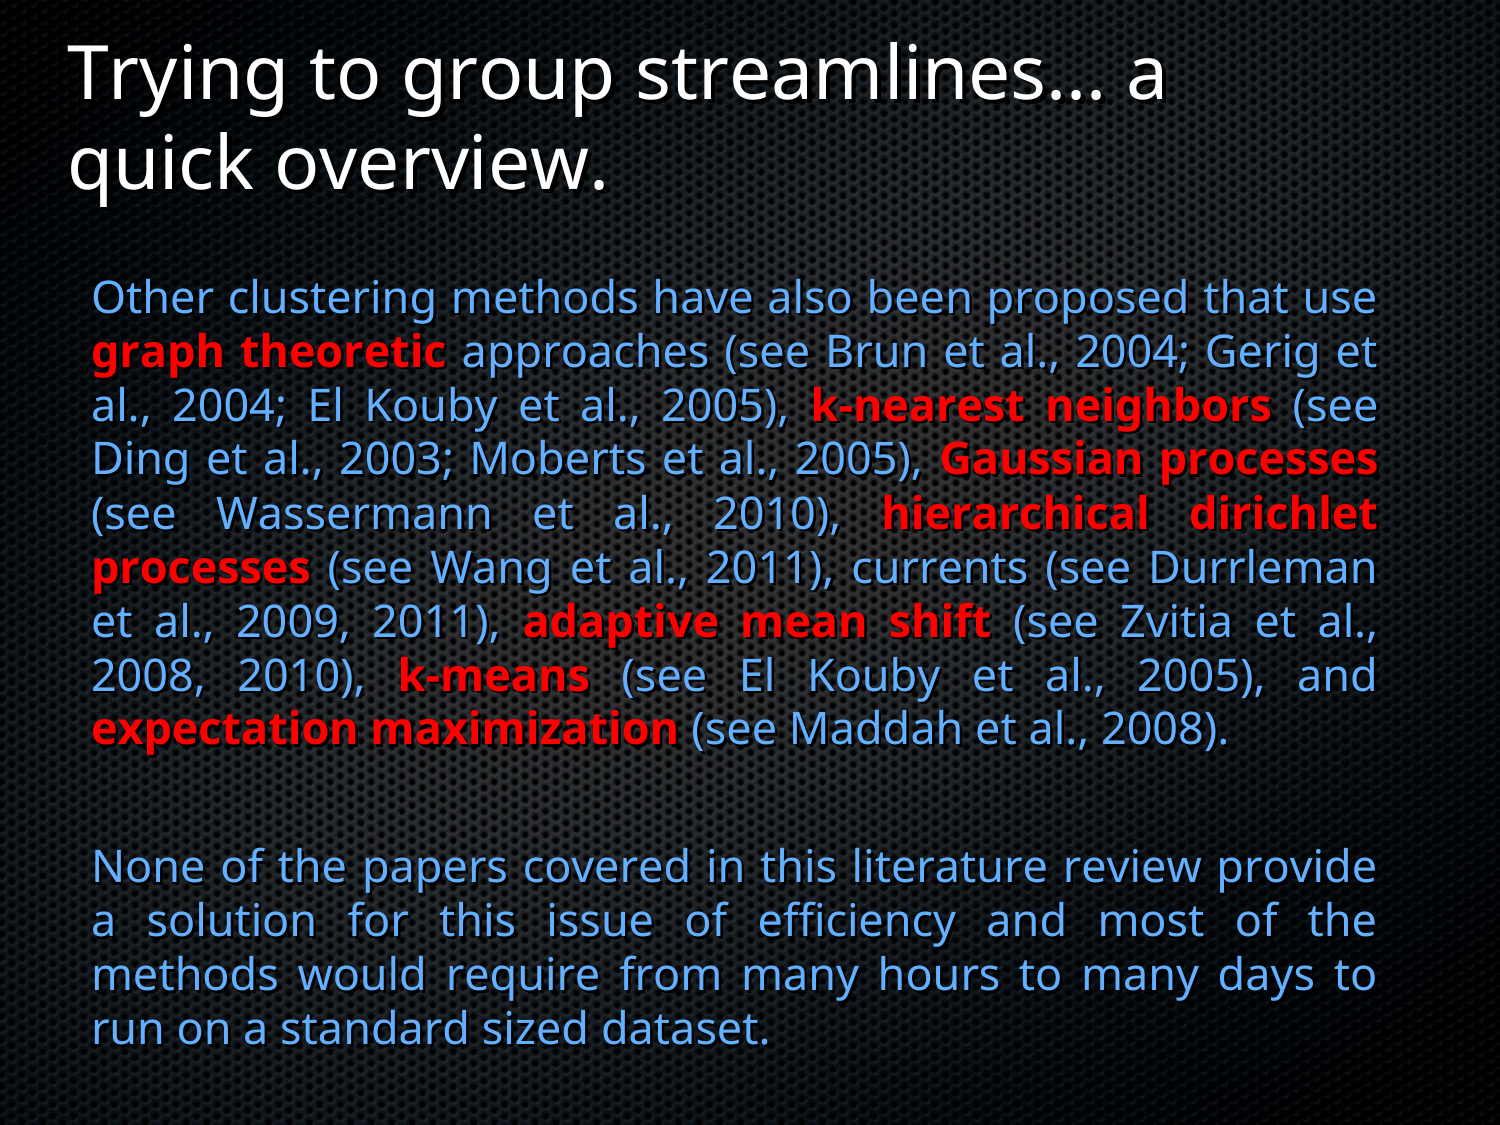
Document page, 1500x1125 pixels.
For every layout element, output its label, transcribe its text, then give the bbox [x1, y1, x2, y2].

list Other clustering methods have also been proposed that use graph theoretic approaches (see Brun et al., 2004; Gerig et al., 2004; El Kouby et al., 2005), k-nearest neighbors (see Ding et al., 2003; Moberts et al., 2005), Gaussian processes (see Wassermann et al., 2010), hierarchical dirichlet processes (see Wang et al., 2011), currents (see Durrleman et al., 2009, 2011), adaptive mean shift (see Zvitia et al., 2008, 2010), k-means (see El Kouby et al., 2005), and expectation maximization (see Maddah et al., 2008). None of the papers covered in this literature review provide a solution for this issue of efficiency and most of the methods would require from many hours to many days to run on a standard sized dataset. [82, 259, 1387, 1101]
title Trying to group streamlines... a quick overview. [59, 15, 1364, 213]
picture [0, 0, 1500, 1125]
